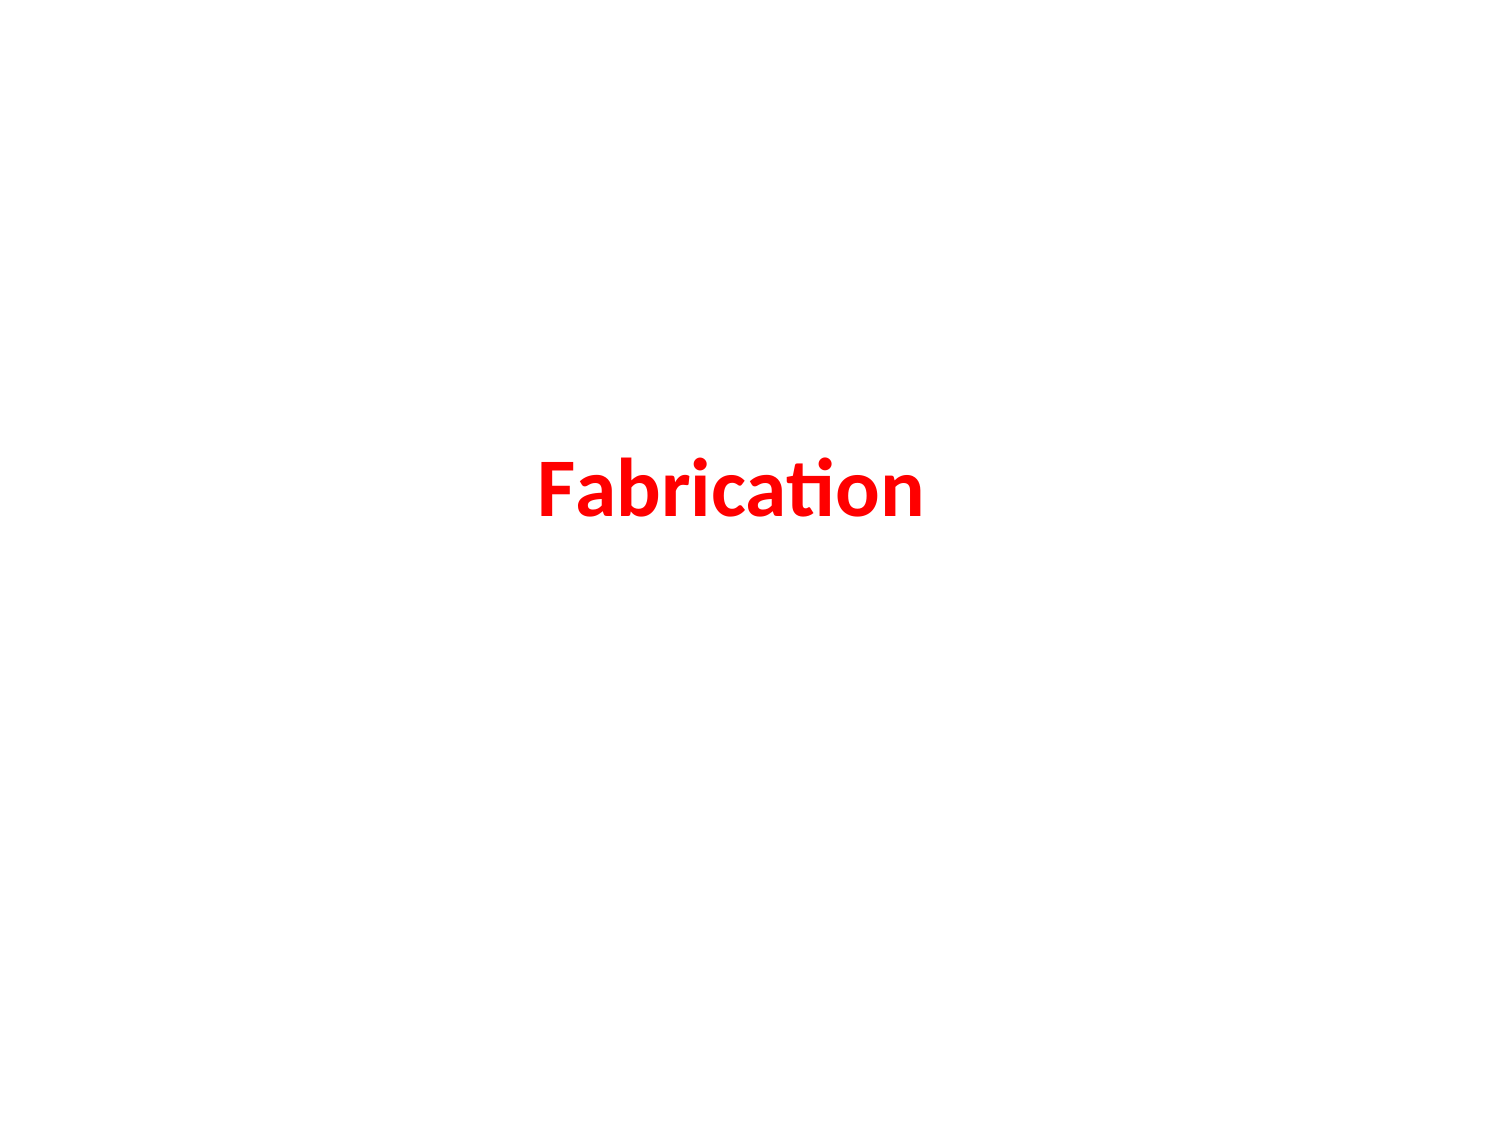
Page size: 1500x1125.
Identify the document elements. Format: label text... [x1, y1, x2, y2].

text_box Fabrication [374, 425, 1088, 541]
